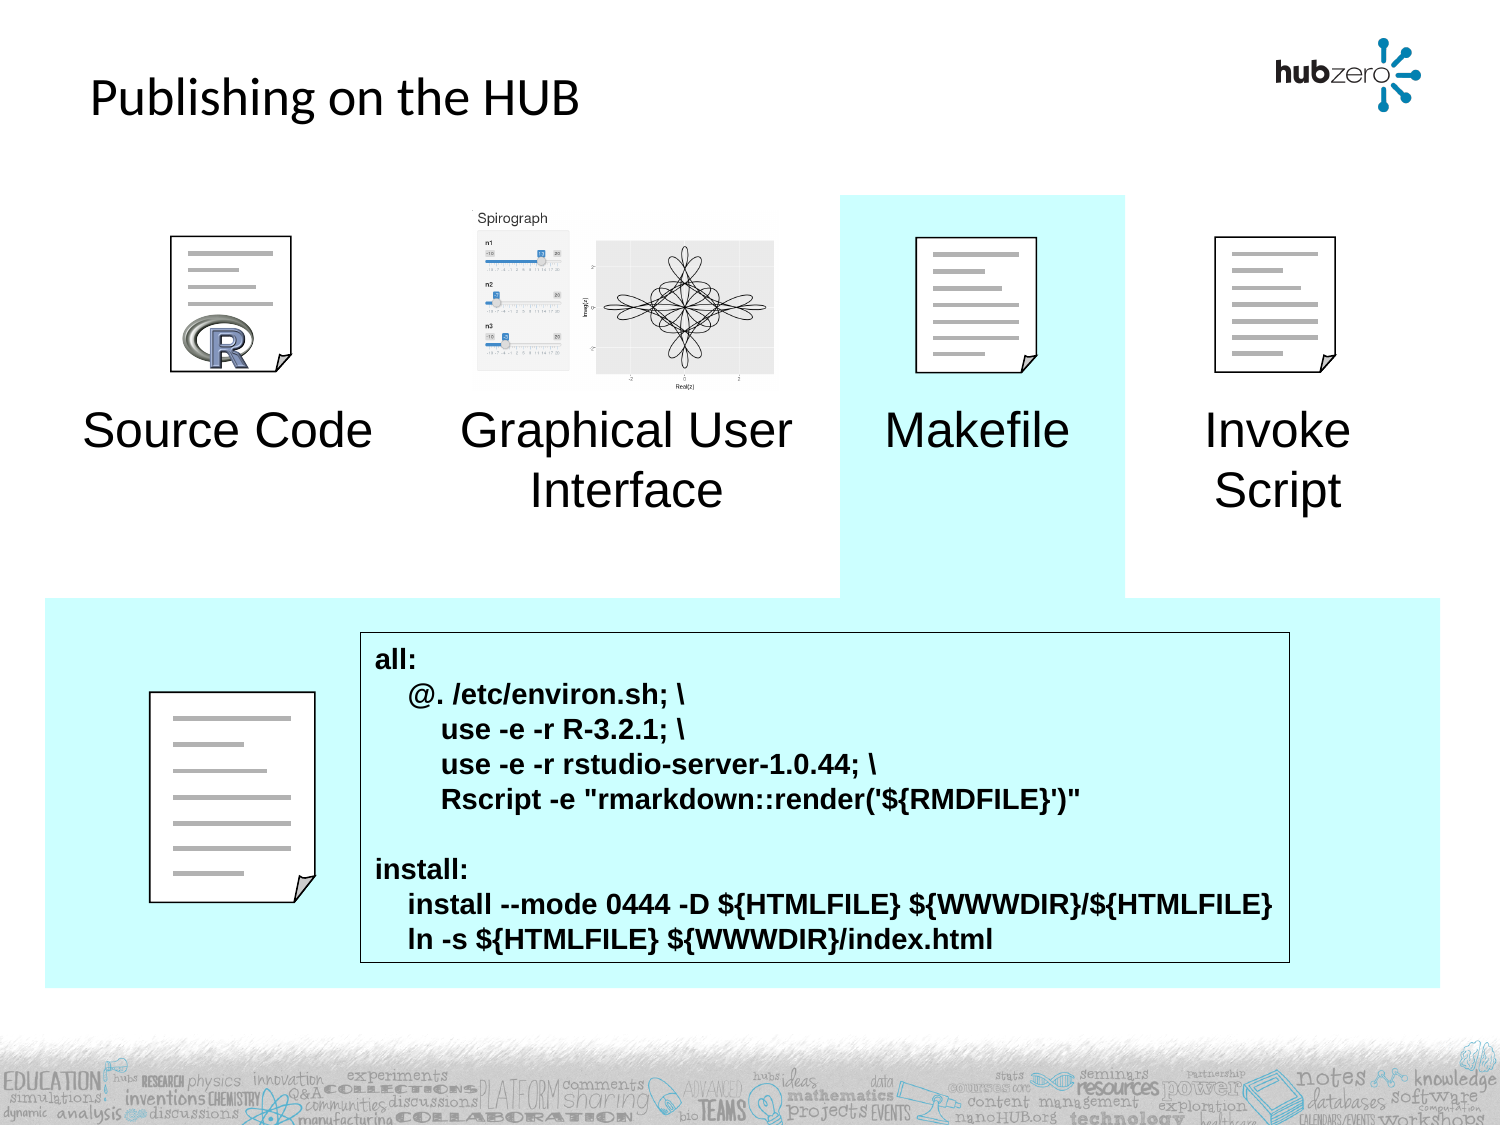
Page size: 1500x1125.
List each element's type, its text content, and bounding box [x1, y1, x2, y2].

text_box [170, 236, 291, 372]
title Publishing on the HUB [75, 44, 1426, 144]
text_box Source Code [67, 390, 389, 465]
text_box [1215, 237, 1336, 373]
text_box Makefile [869, 390, 1086, 465]
picture [182, 314, 254, 369]
picture [1272, 35, 1424, 44]
picture [0, 1034, 1500, 1125]
text_box Invoke Script [1189, 389, 1367, 525]
text_box [45, 195, 1441, 989]
picture [472, 210, 779, 390]
text_box Graphical User Interface [445, 390, 809, 526]
text_box all: @. /etc/environ.sh; \ use -e -r R-3.2.1; \ use -e -r rstudio-server-1.0.44; \ Rscript -e "rmarkdown::render('${RMDFILE}')" install: install --mode 0444 -D ${HTMLFILE} ${WWWDIR}/${HTMLFILE} ln -s ${HTMLFILE} ${WWWDIR}/index.html [360, 632, 1290, 963]
